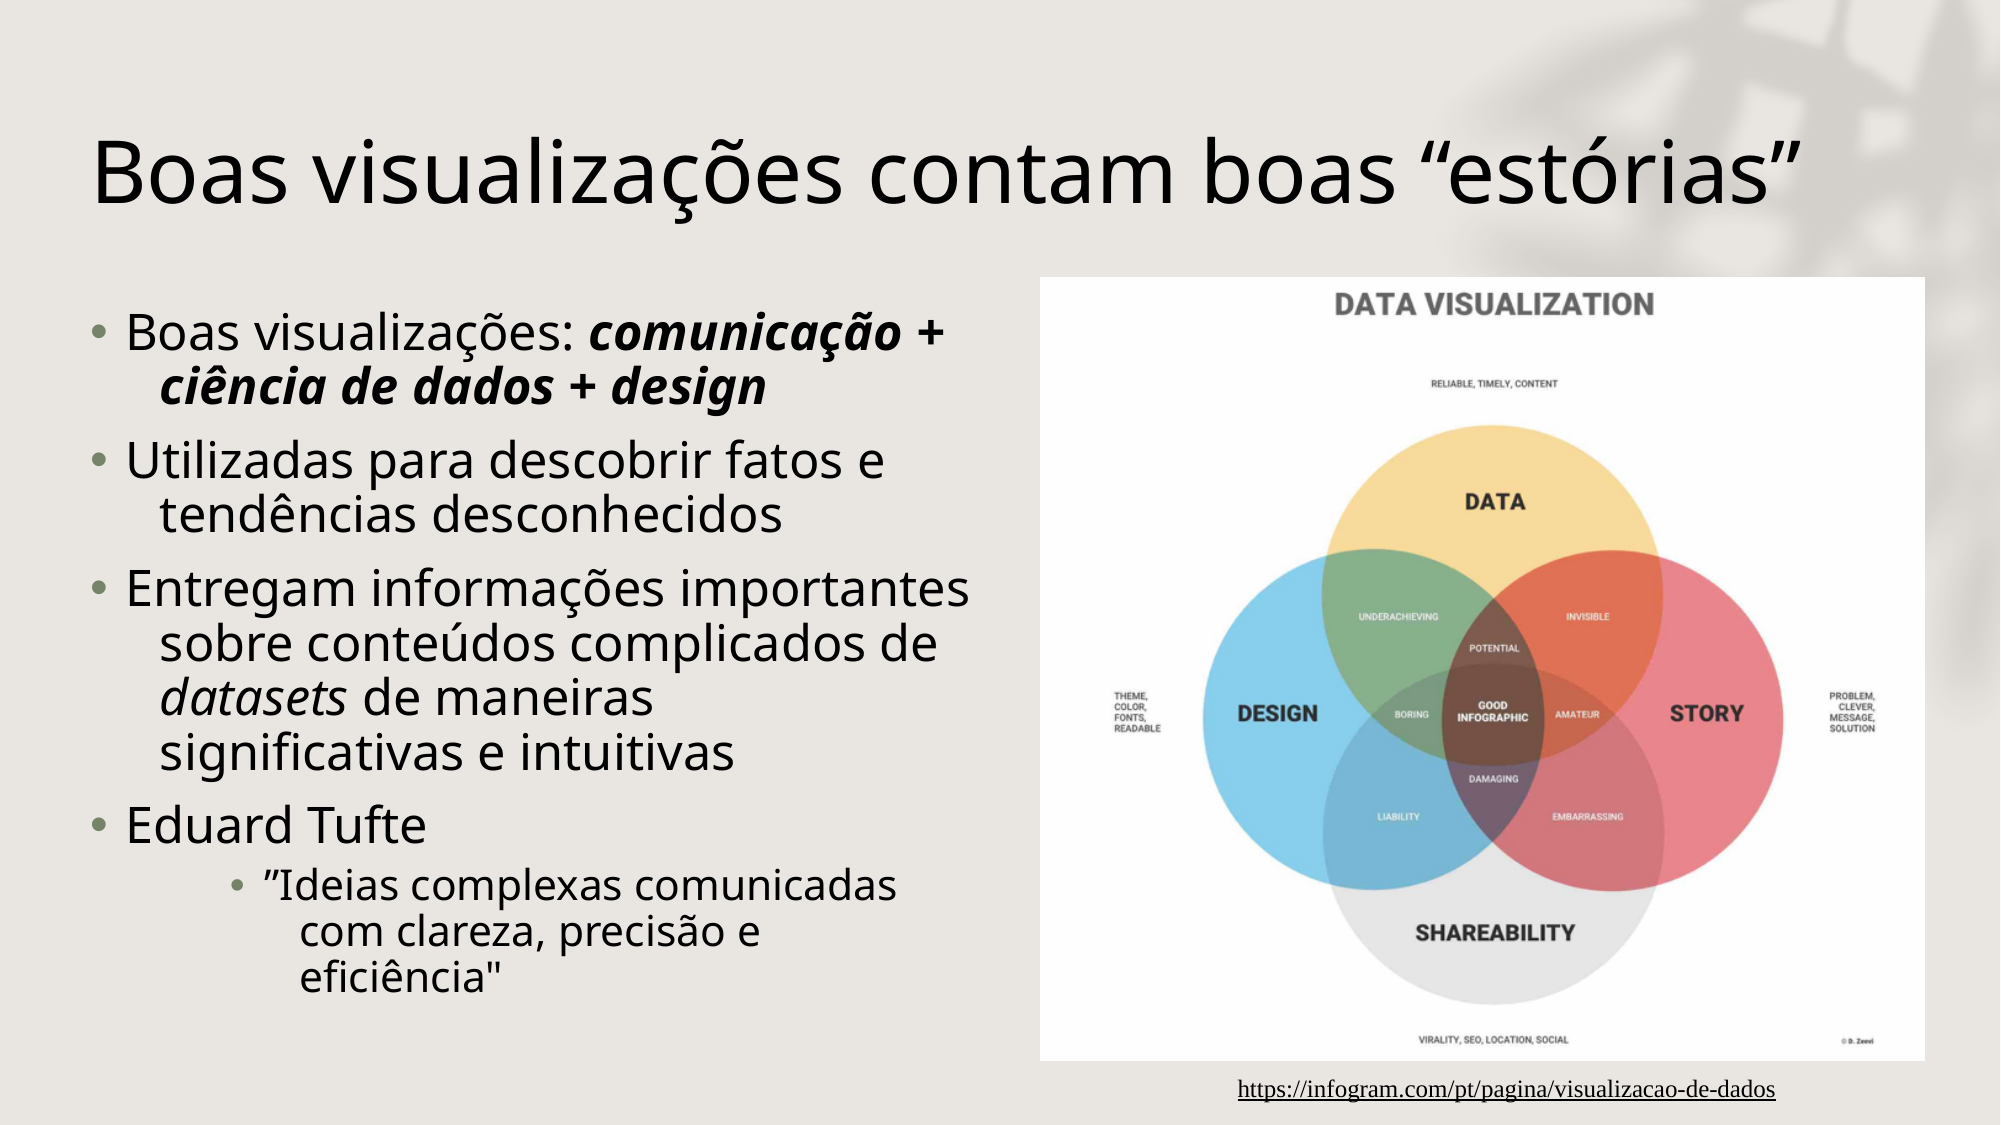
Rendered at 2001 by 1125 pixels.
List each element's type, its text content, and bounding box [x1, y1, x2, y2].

text_box https://infogram.com/pt/pagina/visualizacao-de-dados [1223, 1065, 1798, 1110]
list Boas visualizações: comunicação + ciência de dados + design Utilizadas para descobrir fatos e tendências desconhecidos Entregam informações importantes sobre conteúdos complicados de datasets de maneiras significativas e intuitivas Eduard Tufte ”Ideias complexas comunicadas com clareza, precisão e eficiência" [75, 299, 988, 1014]
picture [1040, 277, 1925, 1061]
title Boas visualizações contam boas “estórias” [75, 60, 1863, 278]
